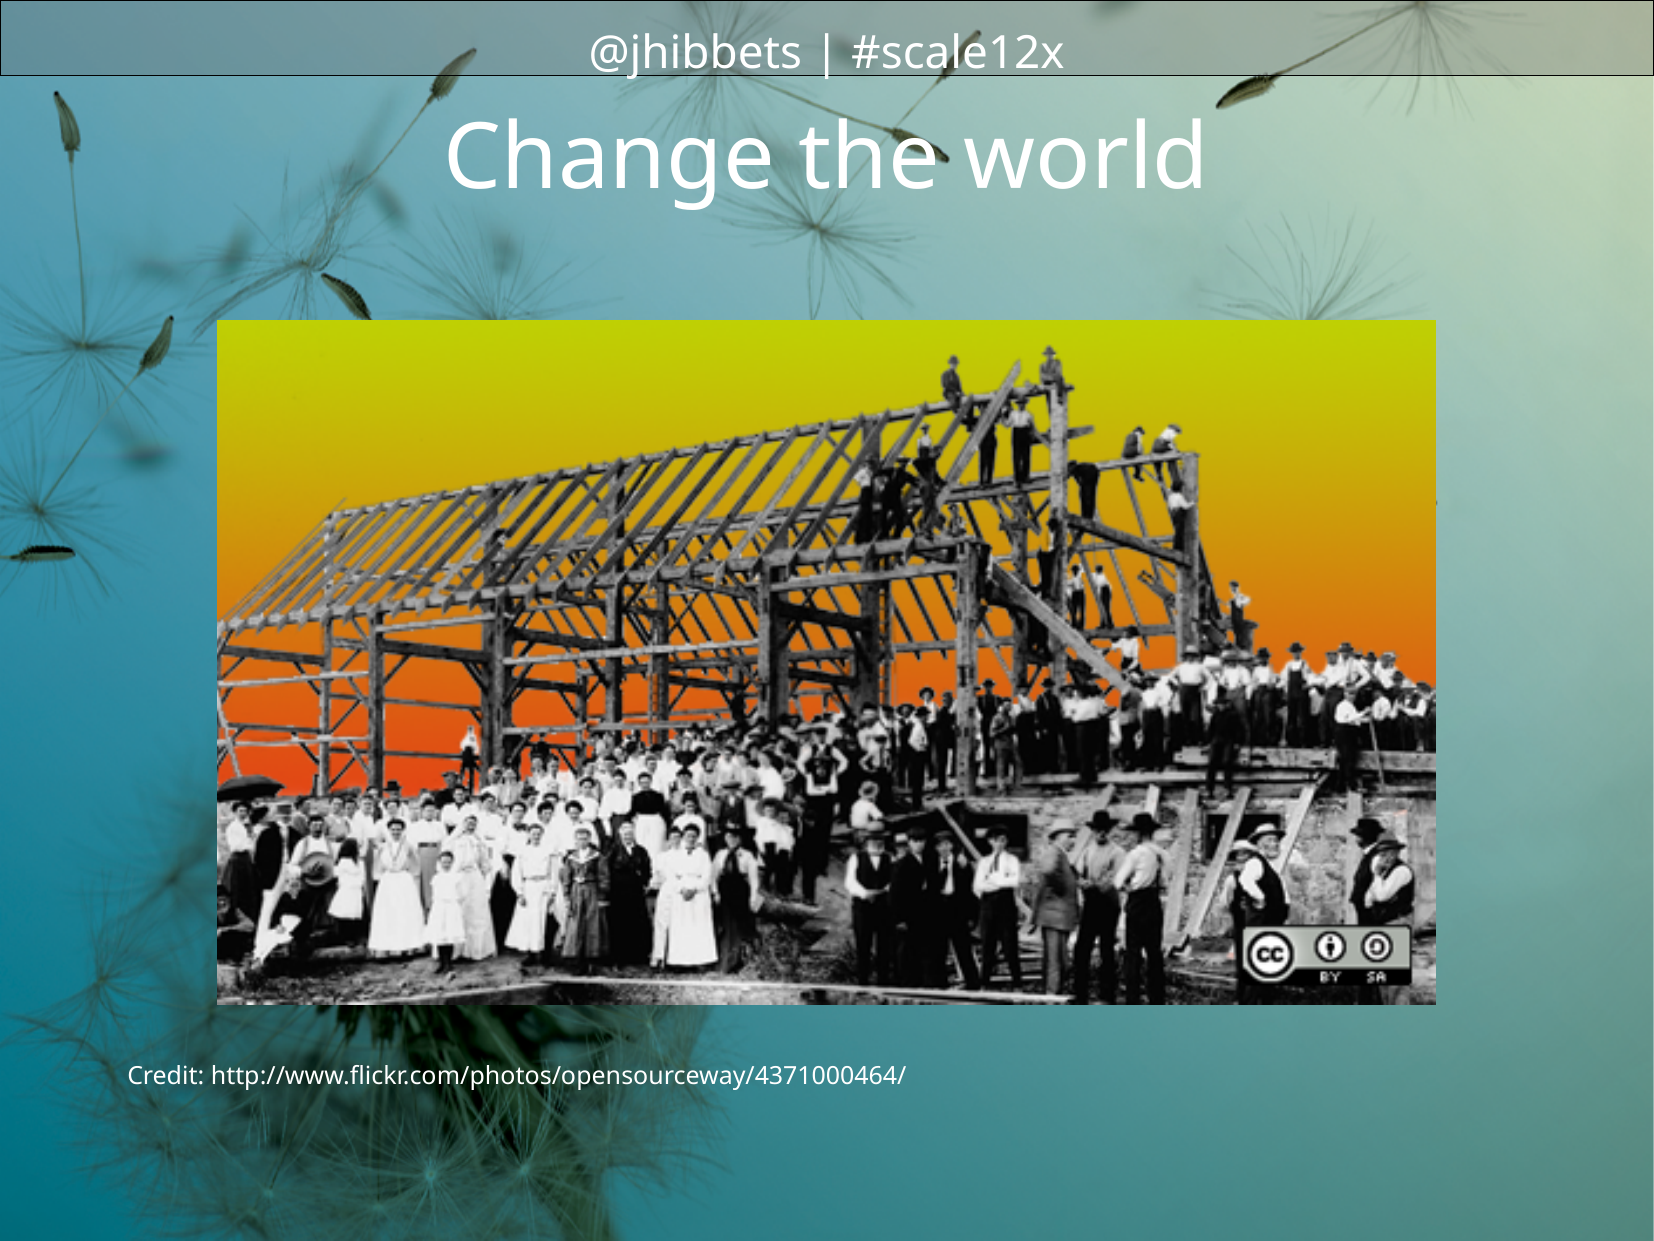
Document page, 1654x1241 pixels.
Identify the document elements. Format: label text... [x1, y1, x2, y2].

title Change the world [82, 49, 1571, 257]
text_box Credit: http://www.flickr.com/photos/opensourceway/4371000464/ [112, 1050, 938, 1094]
picture [0, 76, 1654, 1241]
